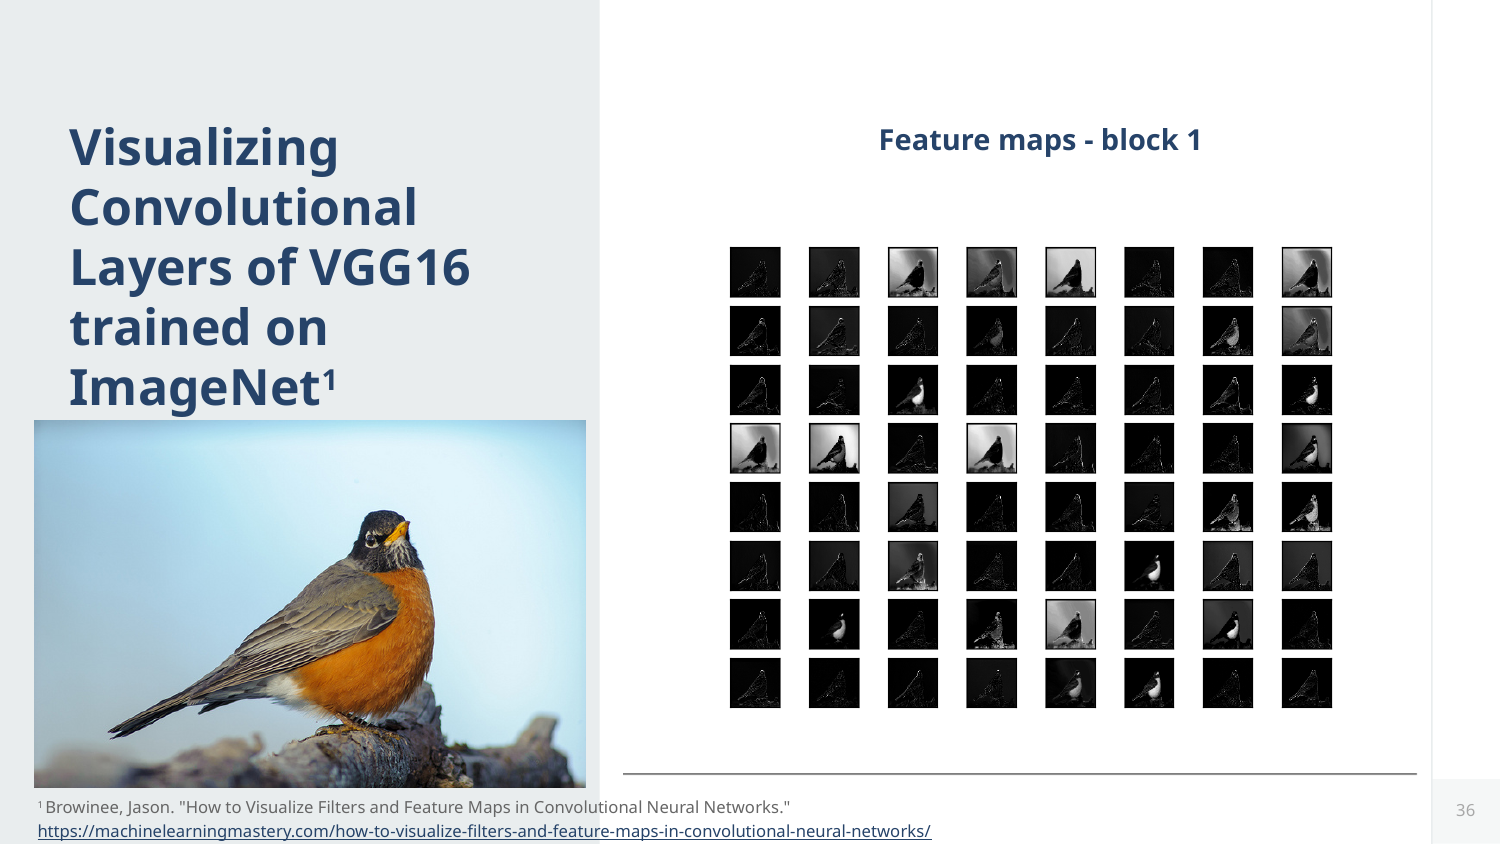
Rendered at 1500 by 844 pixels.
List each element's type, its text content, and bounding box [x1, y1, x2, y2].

list 1 Browinee, Jason. "How to Visualize Filters and Feature Maps in Convolutional Neural Networks." https://machinelearningmastery.com/how-to-visualize-filters-and-feature-maps-in-convolutional-neural-networks/ [22, 779, 1428, 835]
title Feature maps - block 1 [716, 99, 1366, 194]
title Visualizing Convolutional Layers of VGG16 trained on ImageNet1 [54, 99, 491, 420]
picture [34, 420, 586, 788]
slide_number <number> [1400, 779, 1491, 844]
picture [623, 176, 1419, 773]
